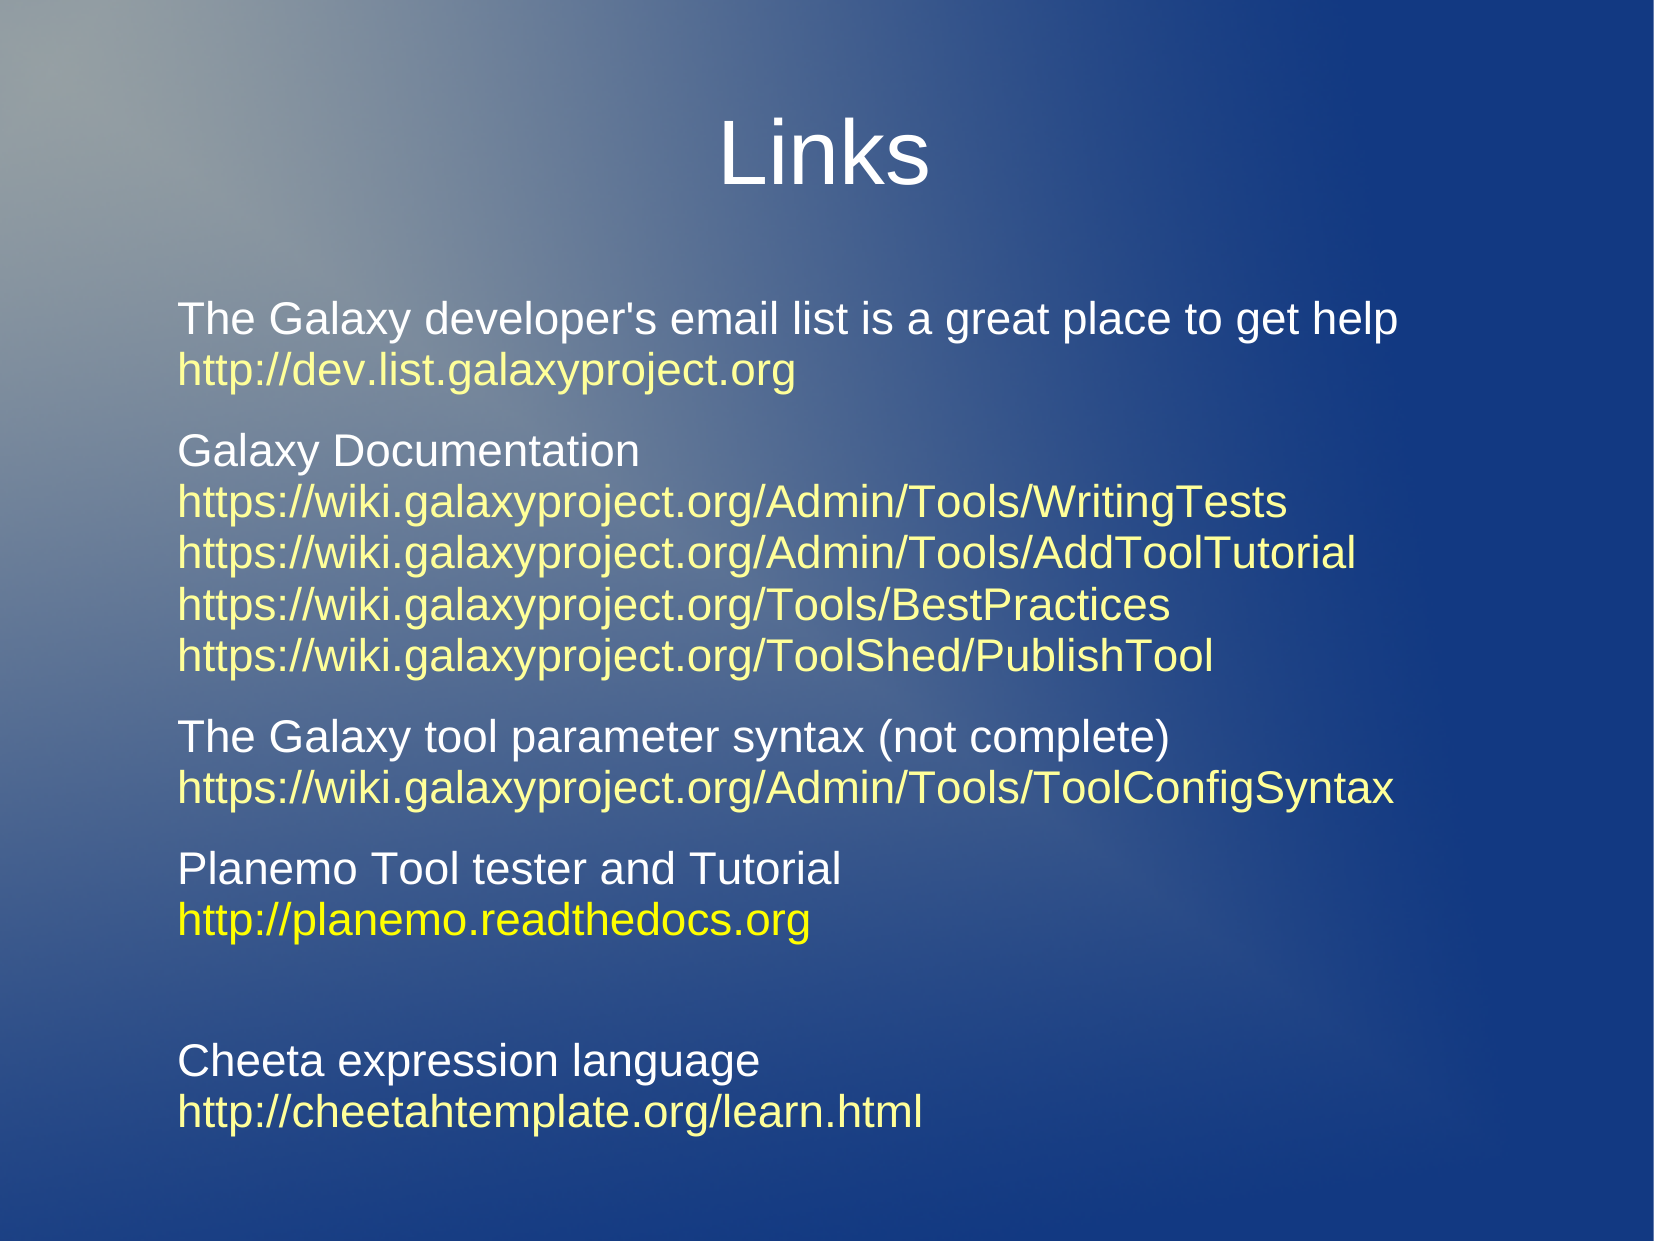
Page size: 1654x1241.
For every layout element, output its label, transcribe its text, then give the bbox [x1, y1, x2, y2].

title Links [80, 49, 1569, 257]
list The Galaxy developer's email list is a great place to get help http://dev.list.galaxyproject.org Galaxy Documentation https://wiki.galaxyproject.org/Admin/Tools/WritingTests https://wiki.galaxyproject.org/Admin/Tools/AddToolTutorial https://wiki.galaxyproject.org/Tools/BestPracticeshttps://wiki.galaxyproject.org/ToolShed/PublishTool The Galaxy tool parameter syntax (not complete) https://wiki.galaxyproject.org/Admin/Tools/ToolConfigSyntax Planemo Tool tester and Tutorial ﻿﻿http://planemo.readthedocs.org Cheeta expression language http://cheetahtemplate.org/learn.html [177, 292, 1477, 1203]
picture [0, 0, 1654, 1241]
